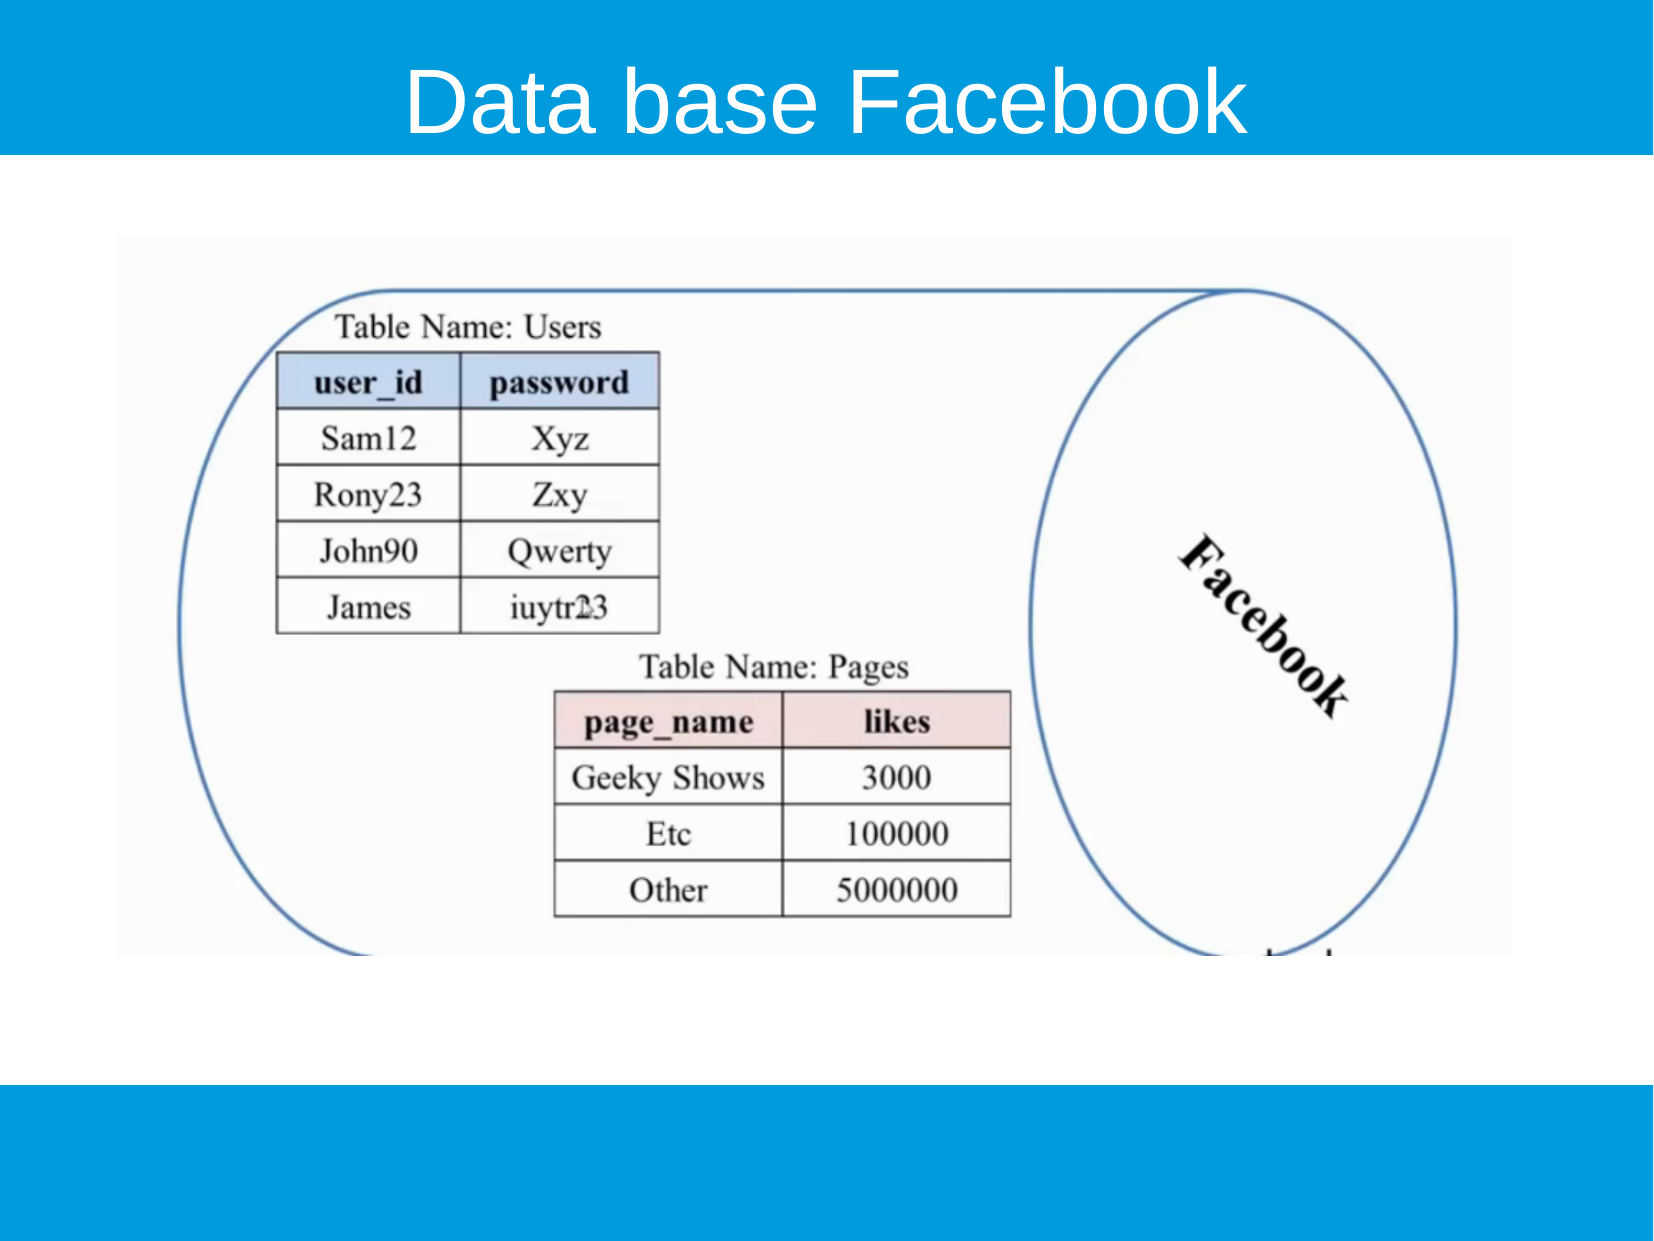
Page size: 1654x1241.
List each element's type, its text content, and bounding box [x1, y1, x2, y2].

picture [116, 236, 1512, 956]
title Data base Facebook [82, 49, 1571, 155]
